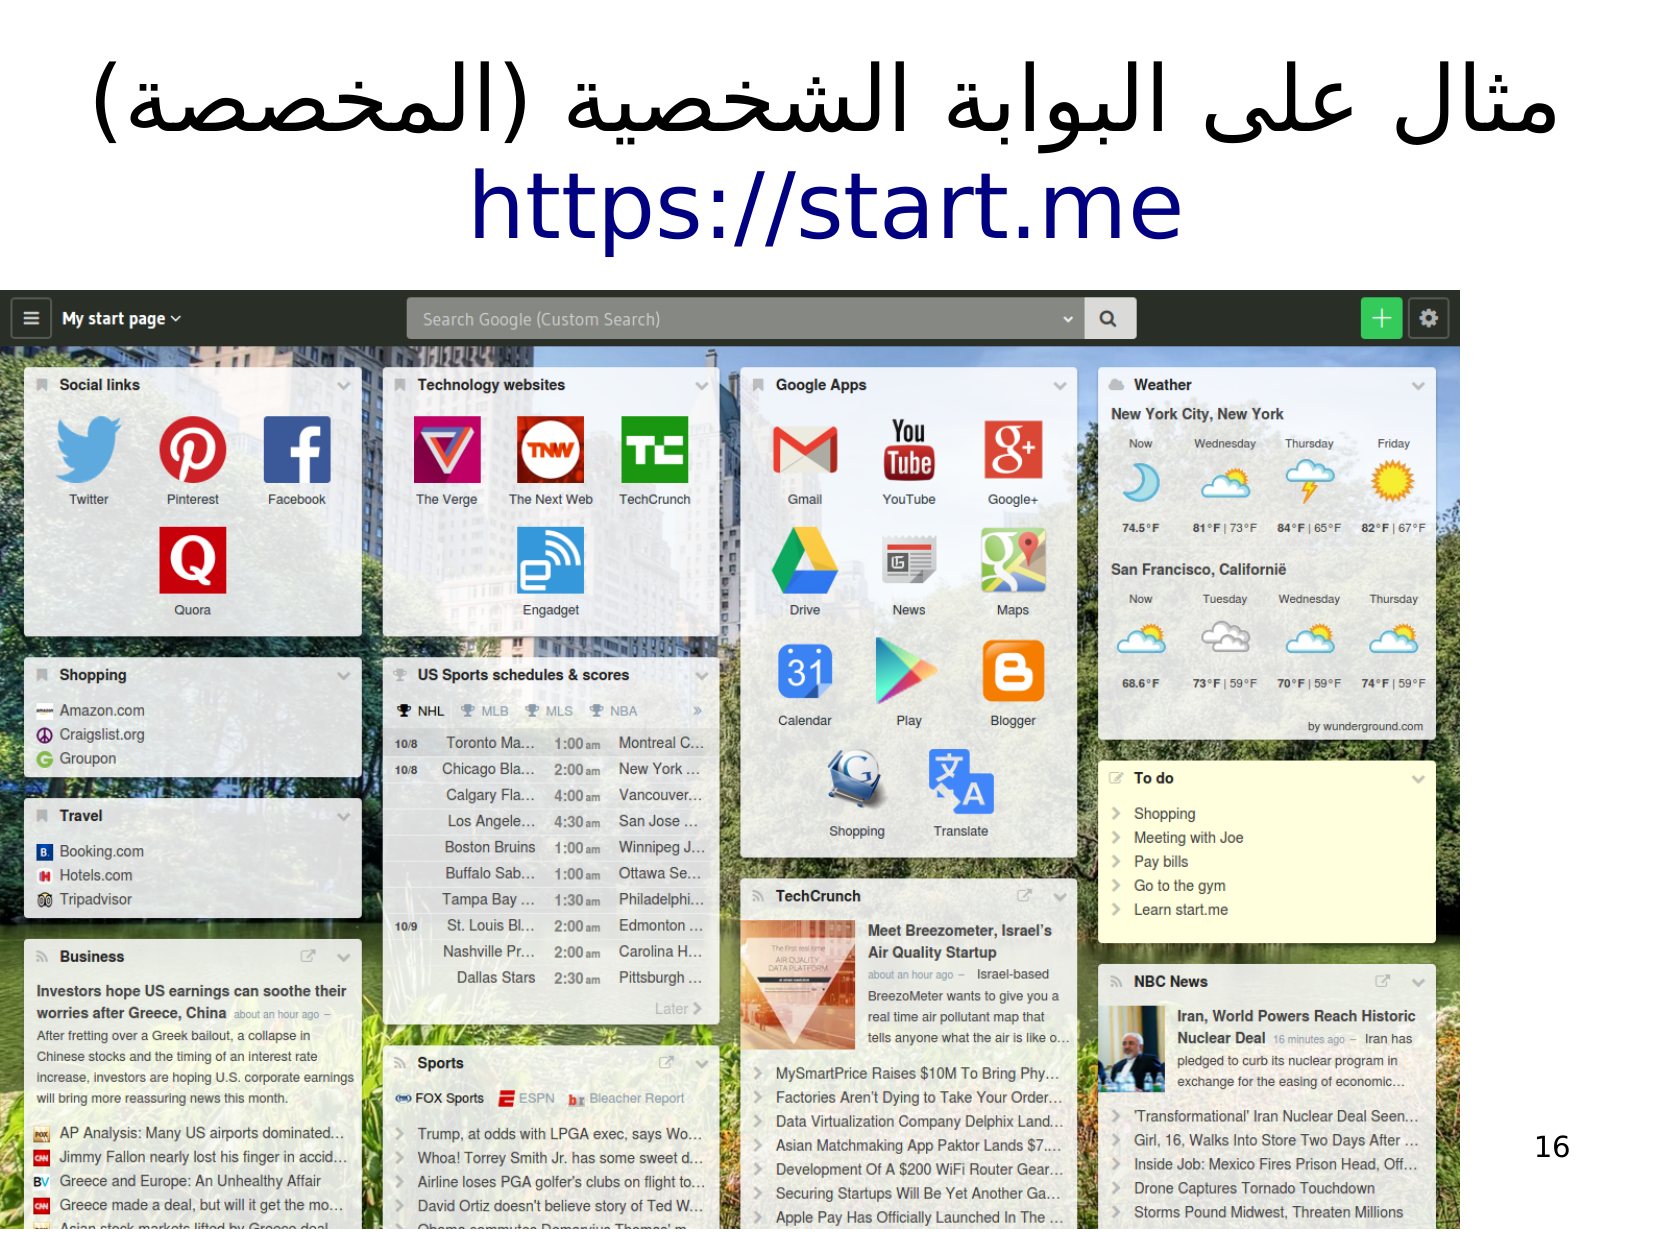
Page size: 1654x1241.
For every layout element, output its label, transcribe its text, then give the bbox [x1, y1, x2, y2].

title مثال على البوابة الشخصية (المخصصة) https://start.me [82, 42, 1571, 264]
picture [0, 290, 1460, 1229]
